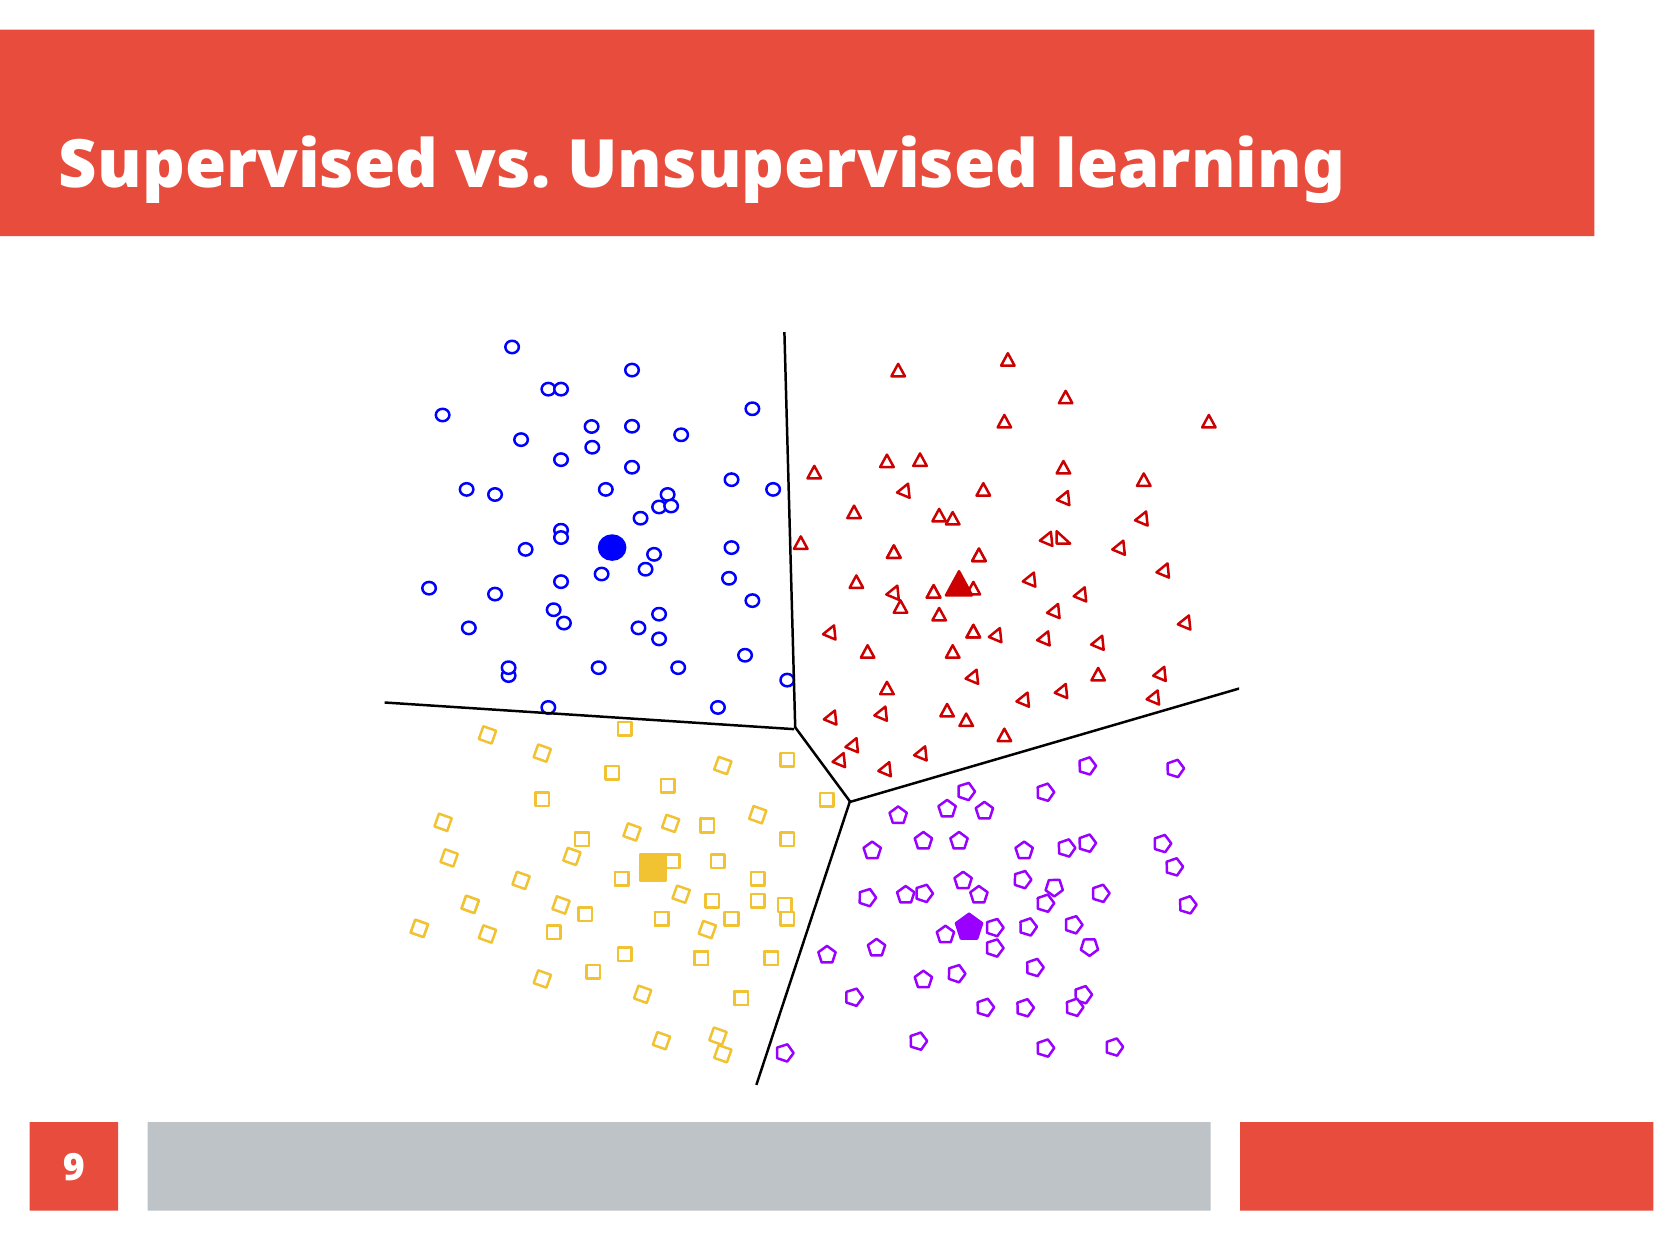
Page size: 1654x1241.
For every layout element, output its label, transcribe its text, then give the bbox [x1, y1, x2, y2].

picture [384, 332, 1240, 1086]
title Supervised vs. Unsupervised learning [59, 59, 1595, 207]
